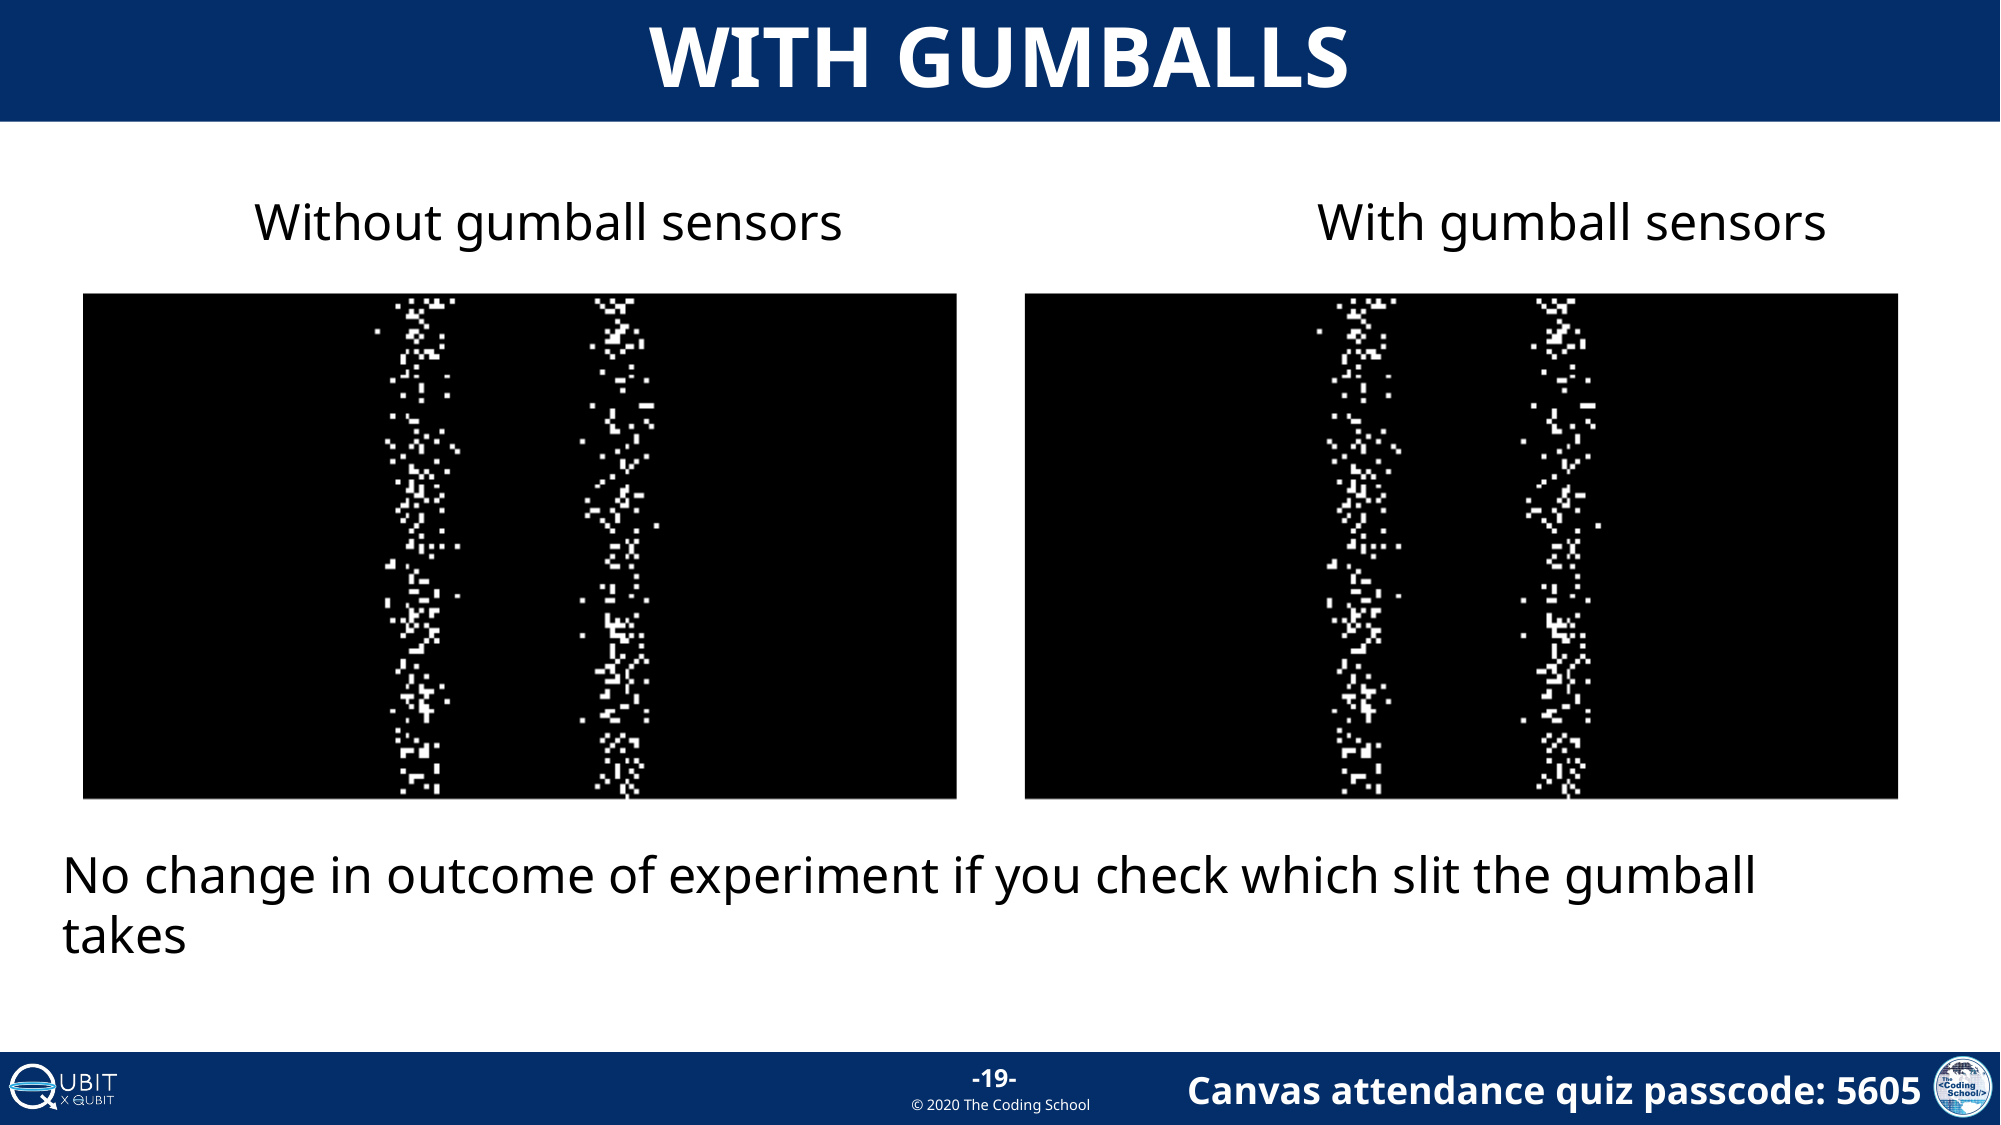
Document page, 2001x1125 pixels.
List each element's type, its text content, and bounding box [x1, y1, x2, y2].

title With gumballs [0, 0, 2000, 122]
text_box -19- [945, 1050, 1044, 1110]
picture [83, 288, 957, 808]
text_box No change in outcome of experiment if you check which slit the gumball takes [47, 836, 1904, 913]
text_box With gumball sensors [1302, 183, 1814, 259]
picture [1024, 288, 1899, 808]
text_box Without gumball sensors [239, 183, 827, 259]
